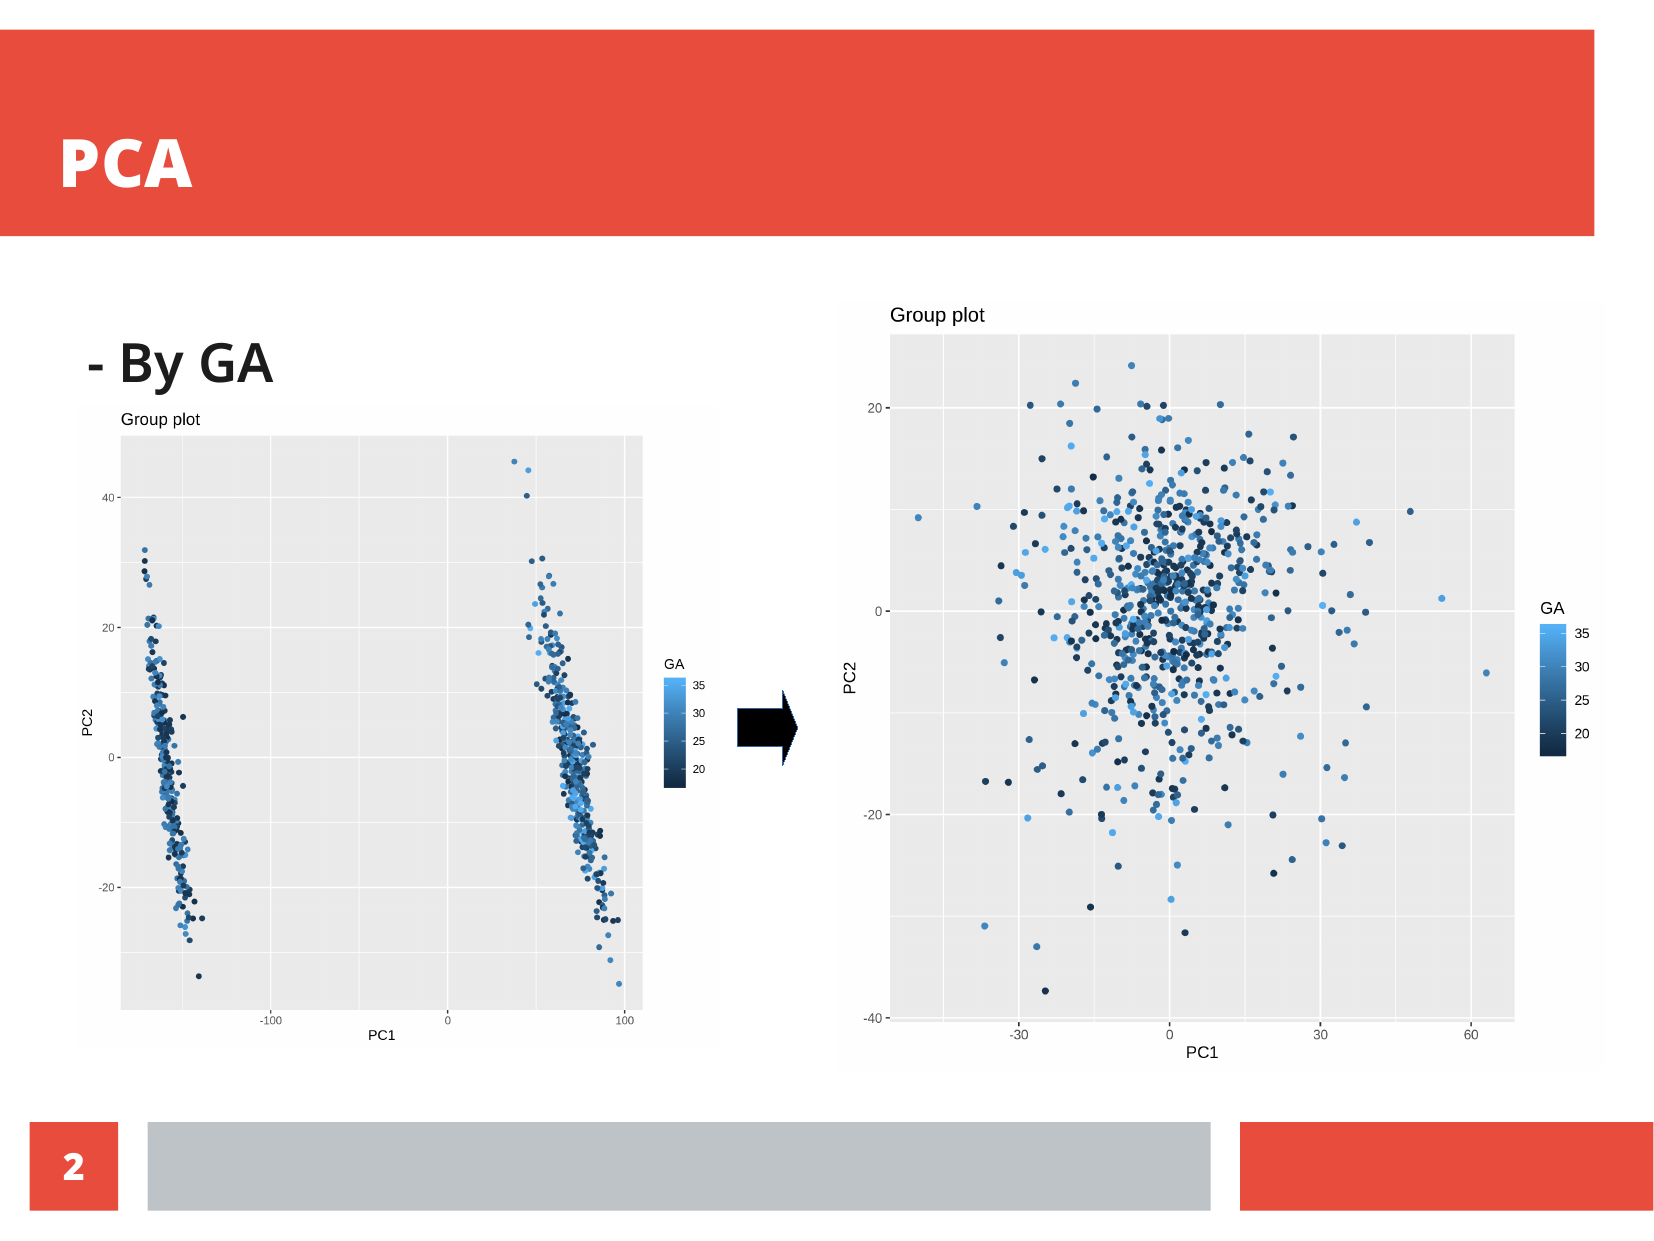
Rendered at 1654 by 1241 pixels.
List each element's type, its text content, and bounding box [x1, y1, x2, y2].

picture [835, 299, 1606, 1070]
list - By GA [59, 324, 1565, 1093]
picture [75, 406, 719, 1051]
title PCA [59, 59, 1595, 207]
text_box [737, 690, 798, 766]
